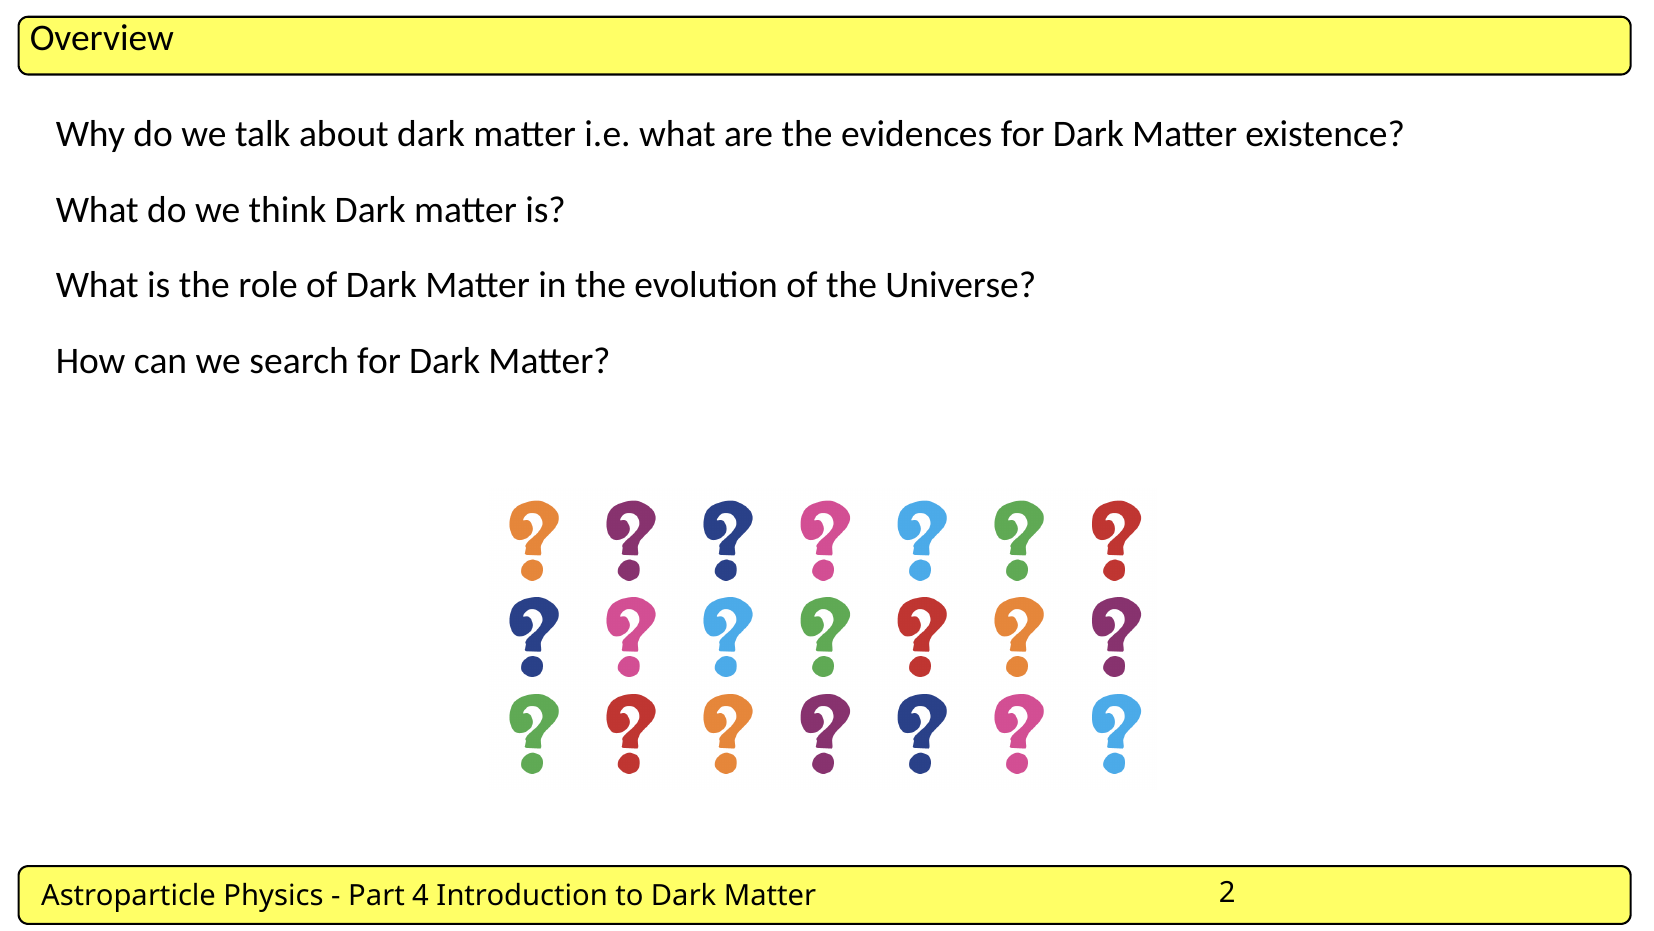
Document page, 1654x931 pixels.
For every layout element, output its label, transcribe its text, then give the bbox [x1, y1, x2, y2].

text_box Why do we talk about dark matter i.e. what are the evidences for Dark Matter existence? What do we think Dark matter is? What is the role of Dark Matter in the evolution of the Universe? How can we search for Dark Matter? [40, 111, 1551, 518]
text_box Astroparticle Physics - Part 4 Introduction to Dark Matter [40, 876, 939, 931]
text_box Overview [15, 15, 191, 77]
picture [489, 518, 1157, 790]
text_box [1218, 873, 1604, 931]
